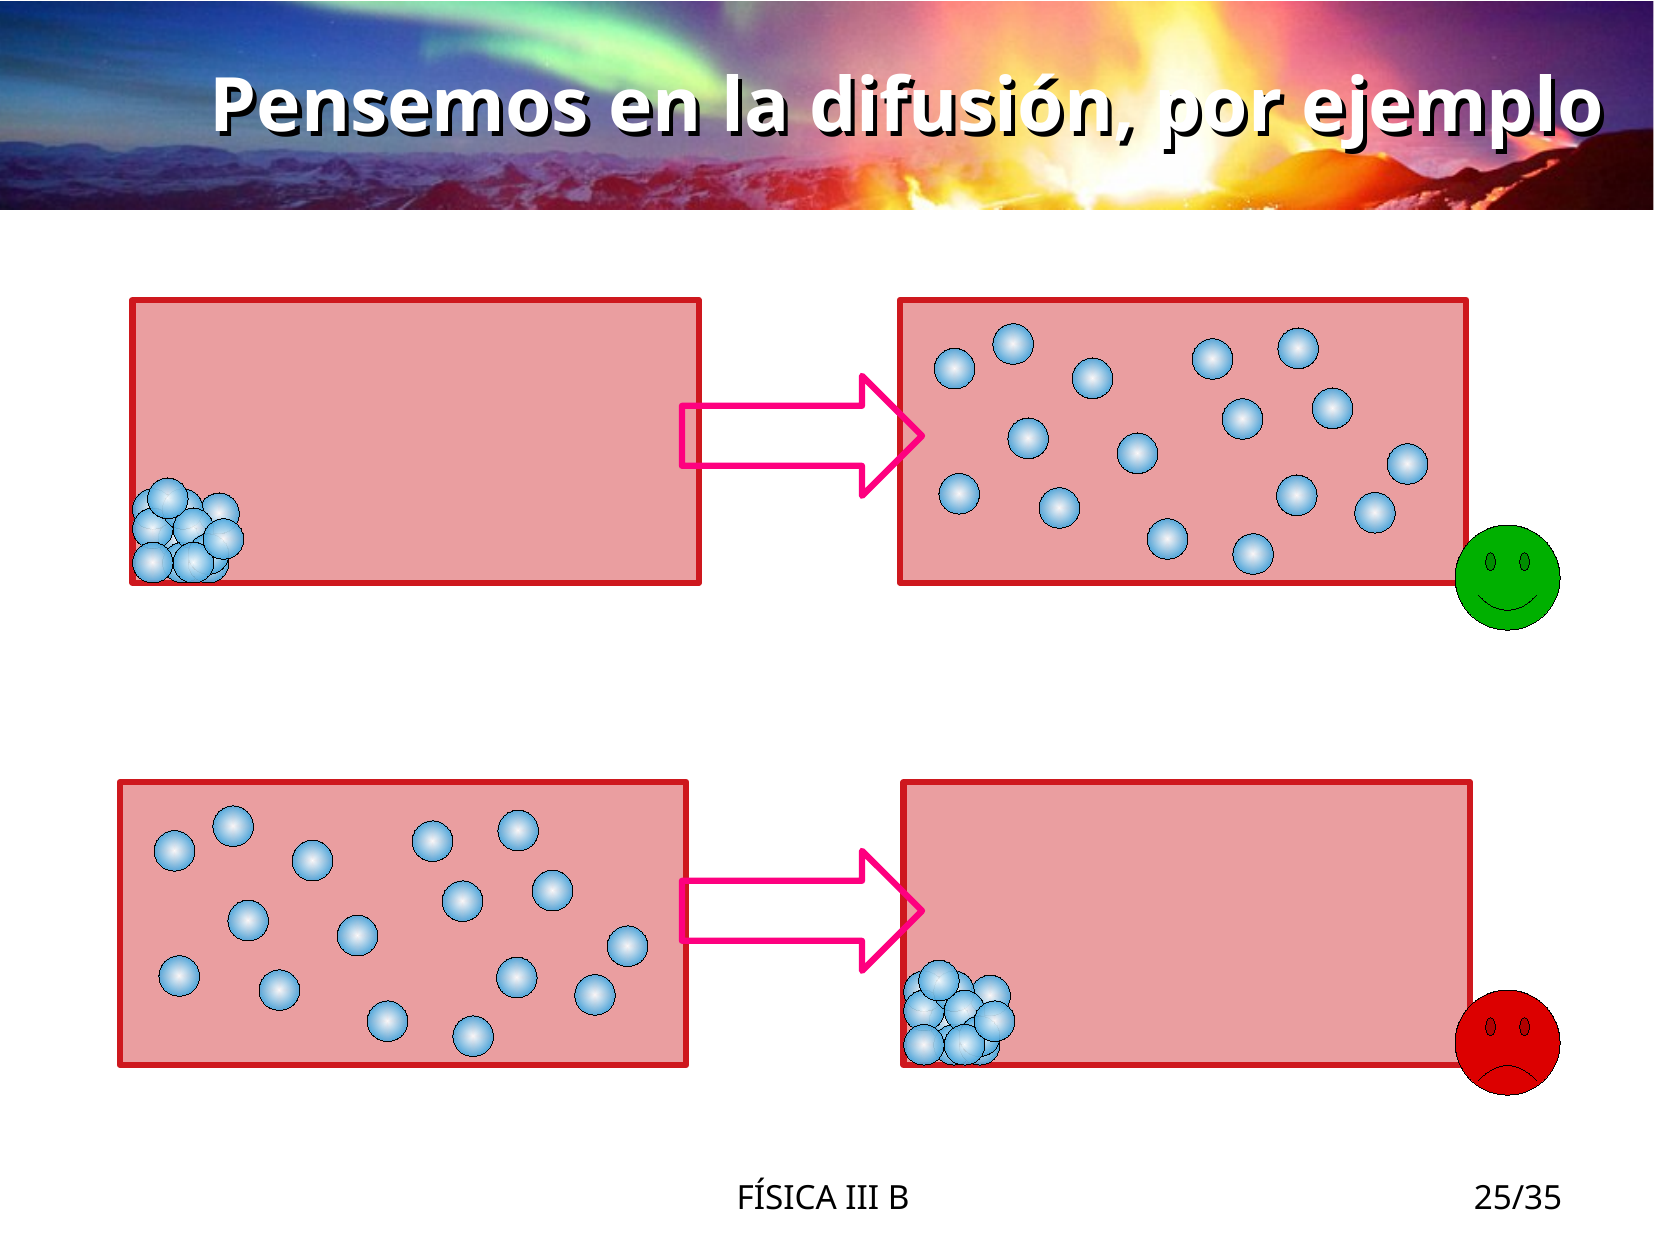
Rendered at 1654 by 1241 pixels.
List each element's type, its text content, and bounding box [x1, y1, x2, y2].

text_box [903, 782, 1561, 1096]
text_box [686, 409, 699, 462]
text_box [903, 898, 916, 924]
picture [0, 1, 1654, 210]
text_box [119, 782, 687, 1065]
text_box [132, 299, 699, 583]
text_box [899, 299, 1561, 631]
title Pensemos en la difusión, por ejemplo [45, 15, 1606, 191]
text_box [899, 419, 916, 453]
